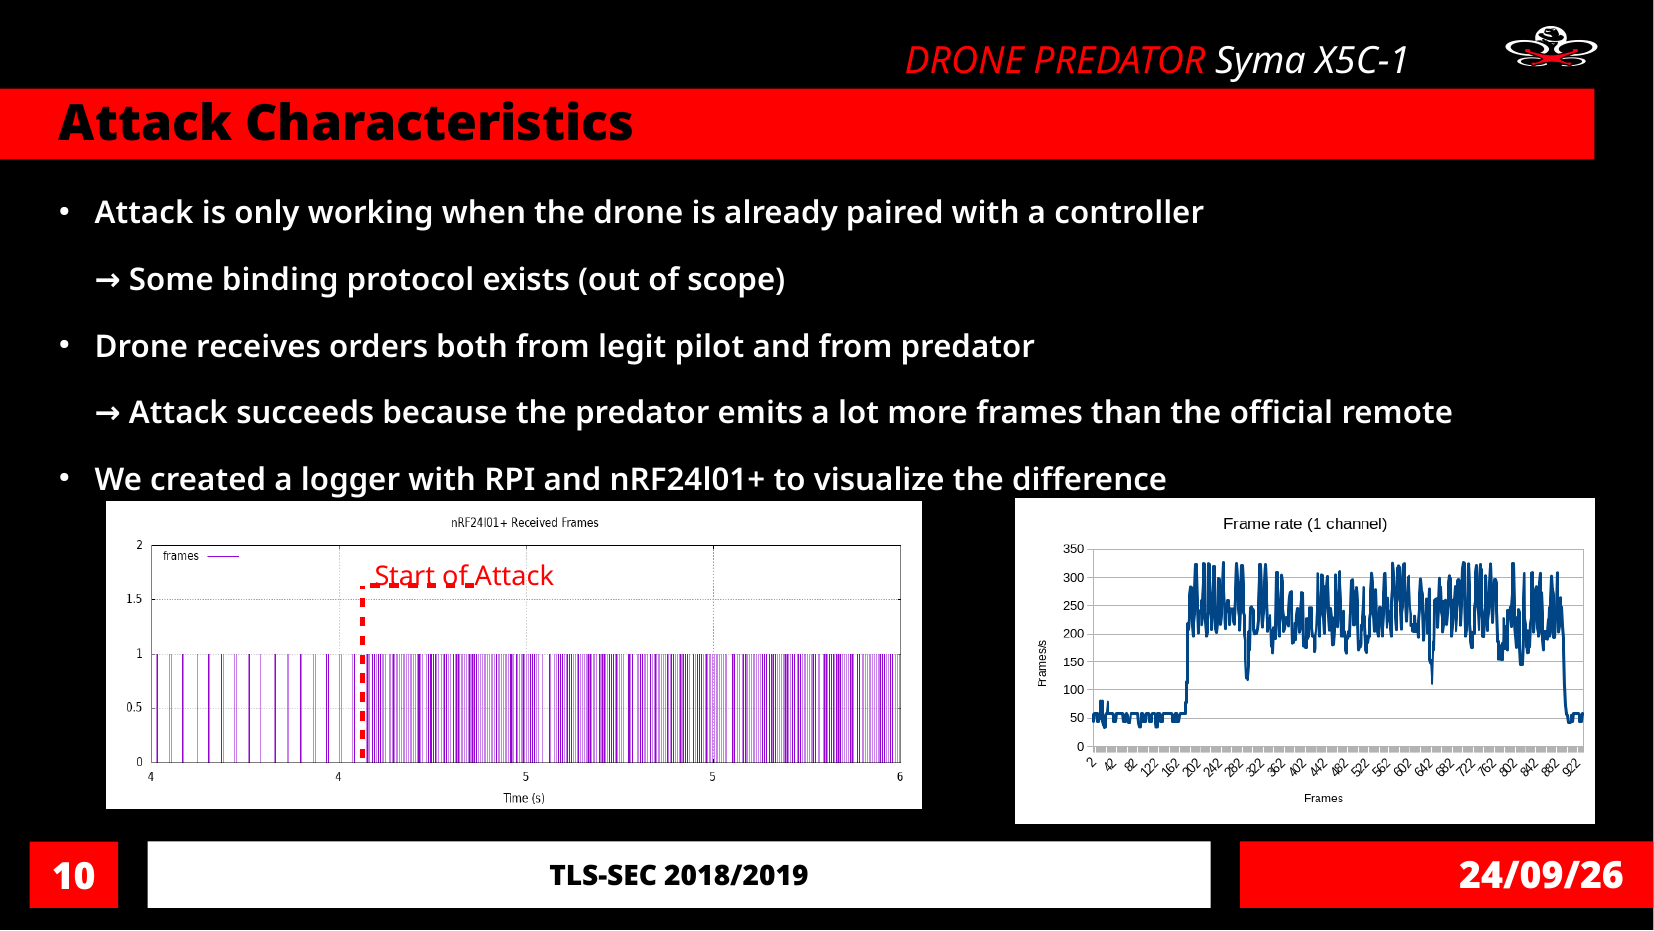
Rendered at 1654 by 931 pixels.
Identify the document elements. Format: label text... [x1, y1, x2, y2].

picture [106, 501, 922, 810]
title Attack Characteristics [59, 44, 1595, 156]
picture [1015, 498, 1595, 824]
list Attack is only working when the drone is already paired with a controller → Some binding protocol exists (out of scope) Drone receives orders both from legit pilot and from predator → Attack succeeds because the predator emits a lot more frames than the official remote We created a logger with RPI and nRF24l01+ to visualize the difference [59, 190, 1583, 824]
text_box Start of Attack [359, 549, 596, 599]
picture [1488, 15, 1617, 80]
